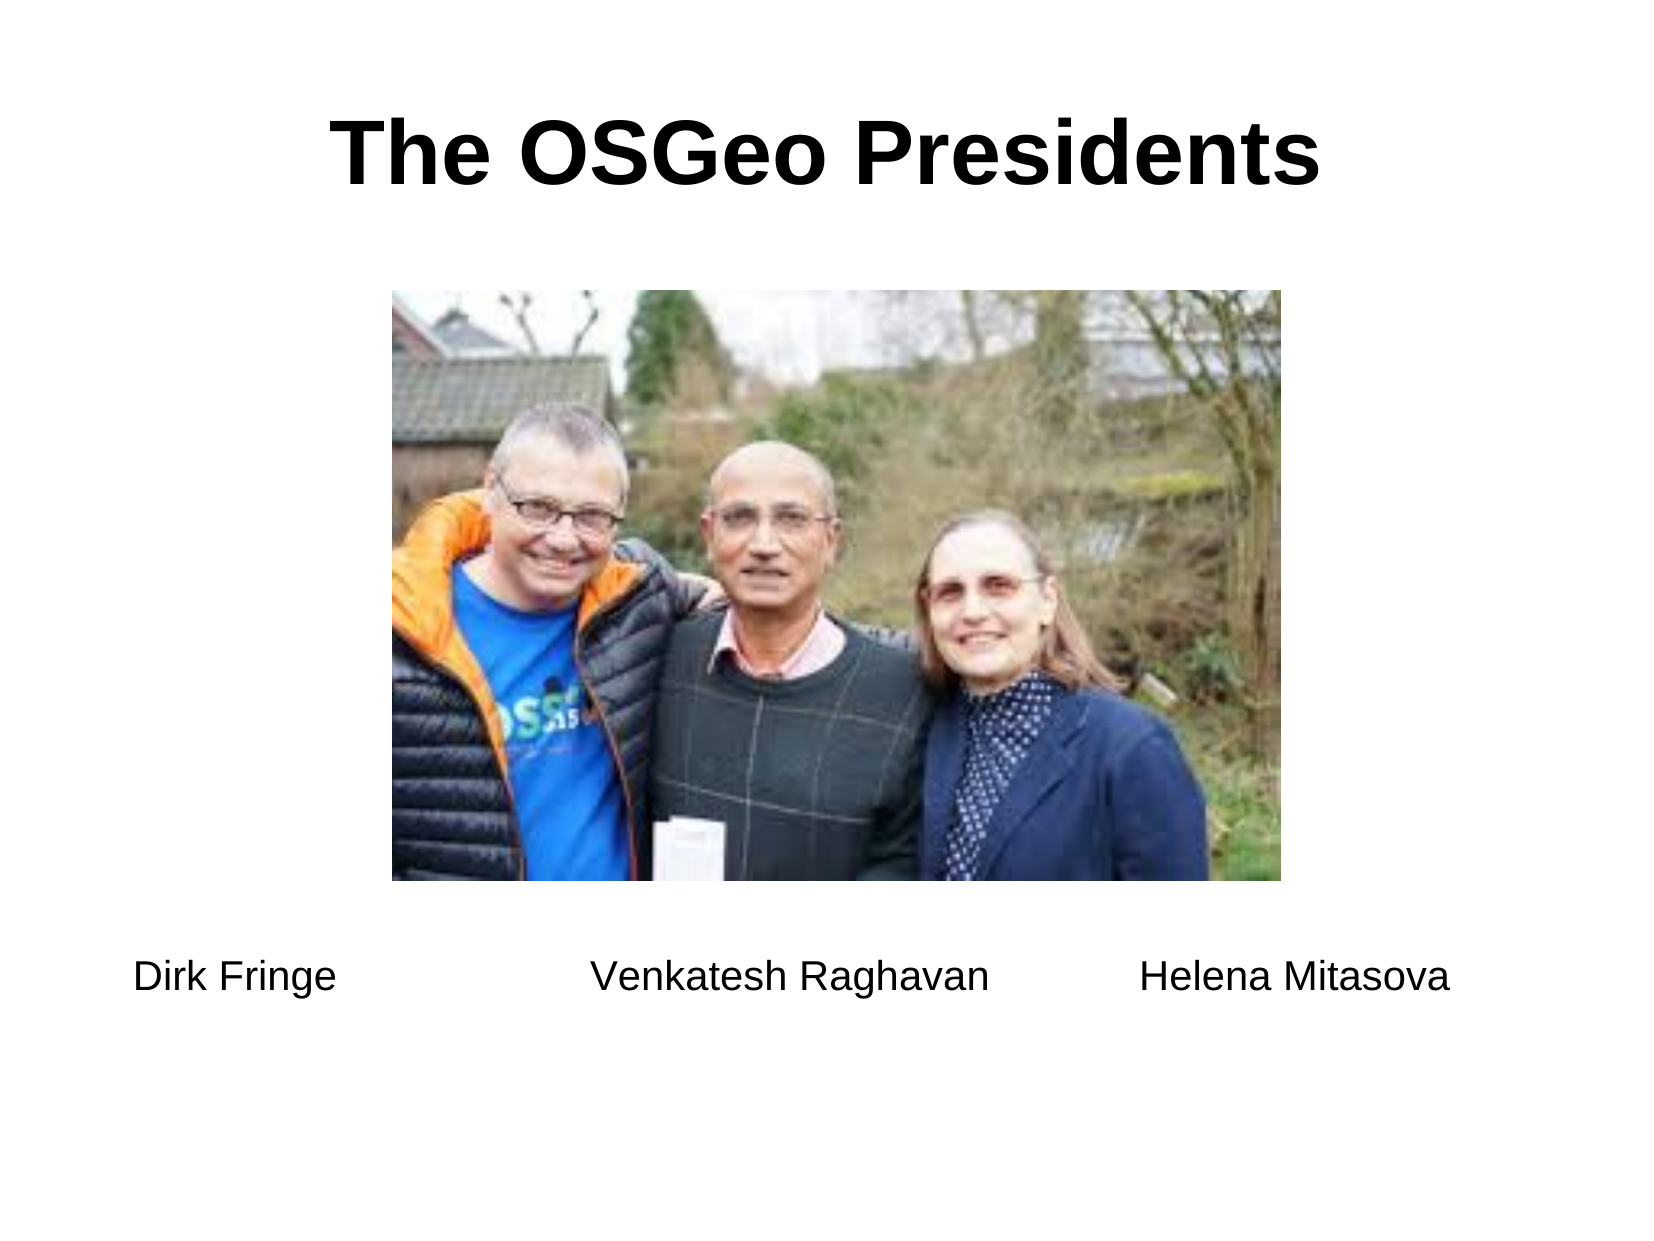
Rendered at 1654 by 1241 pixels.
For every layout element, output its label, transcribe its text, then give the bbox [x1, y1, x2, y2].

picture [392, 290, 1281, 881]
title The OSGeo Presidents [82, 49, 1571, 257]
text_box Dirk Fringe Venkatesh Raghavan Helena Mitasova [118, 944, 1625, 1101]
